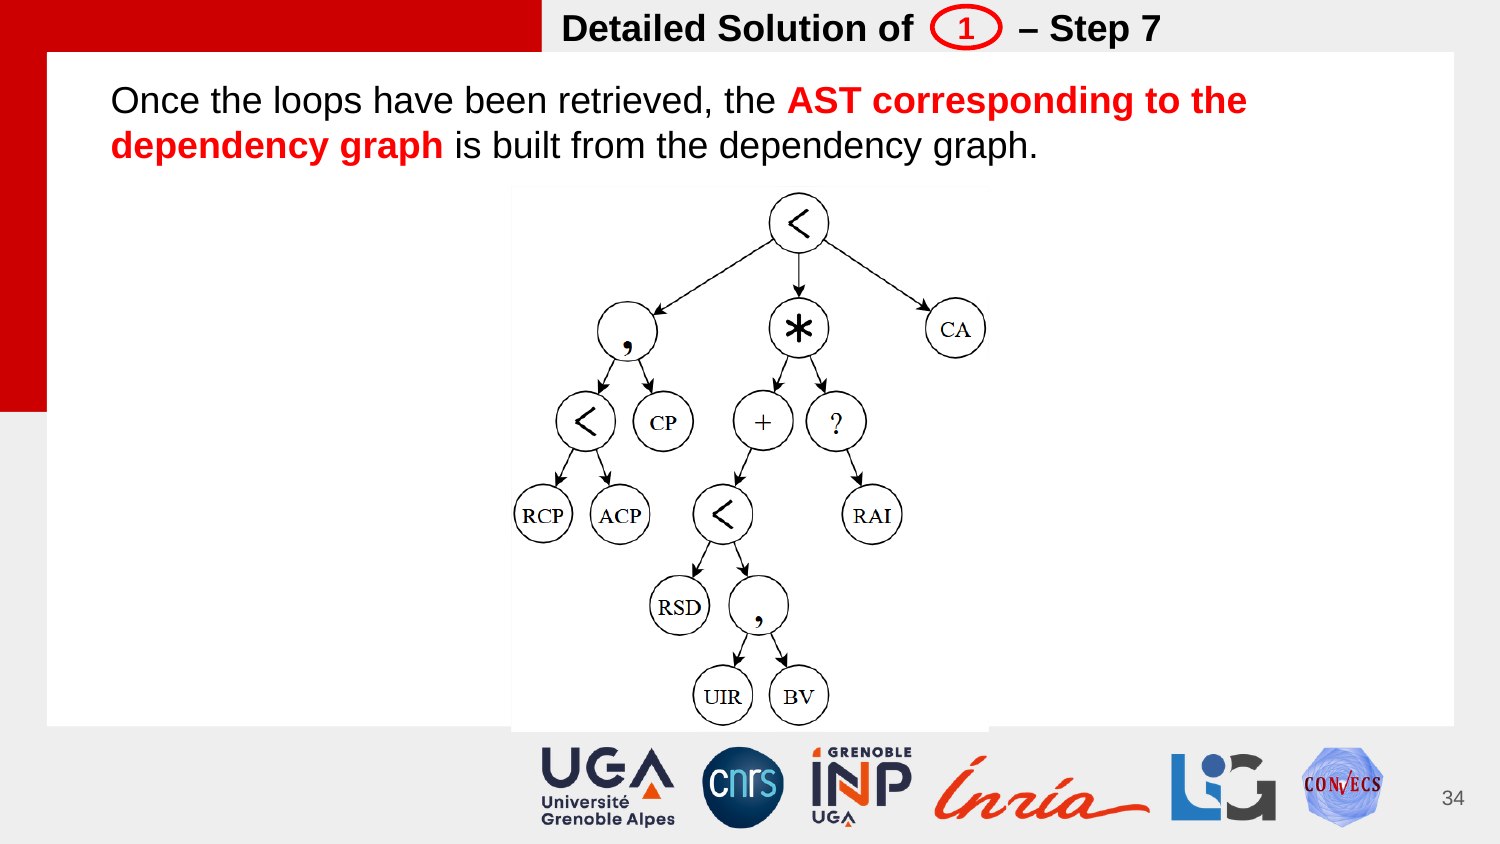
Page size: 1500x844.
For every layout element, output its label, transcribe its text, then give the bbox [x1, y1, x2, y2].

slide_number <numéro> [1389, 764, 1480, 830]
picture [0, 0, 1500, 844]
text_box Once the loops have been retrieved, the AST corresponding to the dependency graph is built from the dependency graph. [95, 72, 1405, 231]
text_box Detailed Solution of – Step 7 [546, 0, 1441, 55]
text_box 1 [932, 6, 1001, 49]
